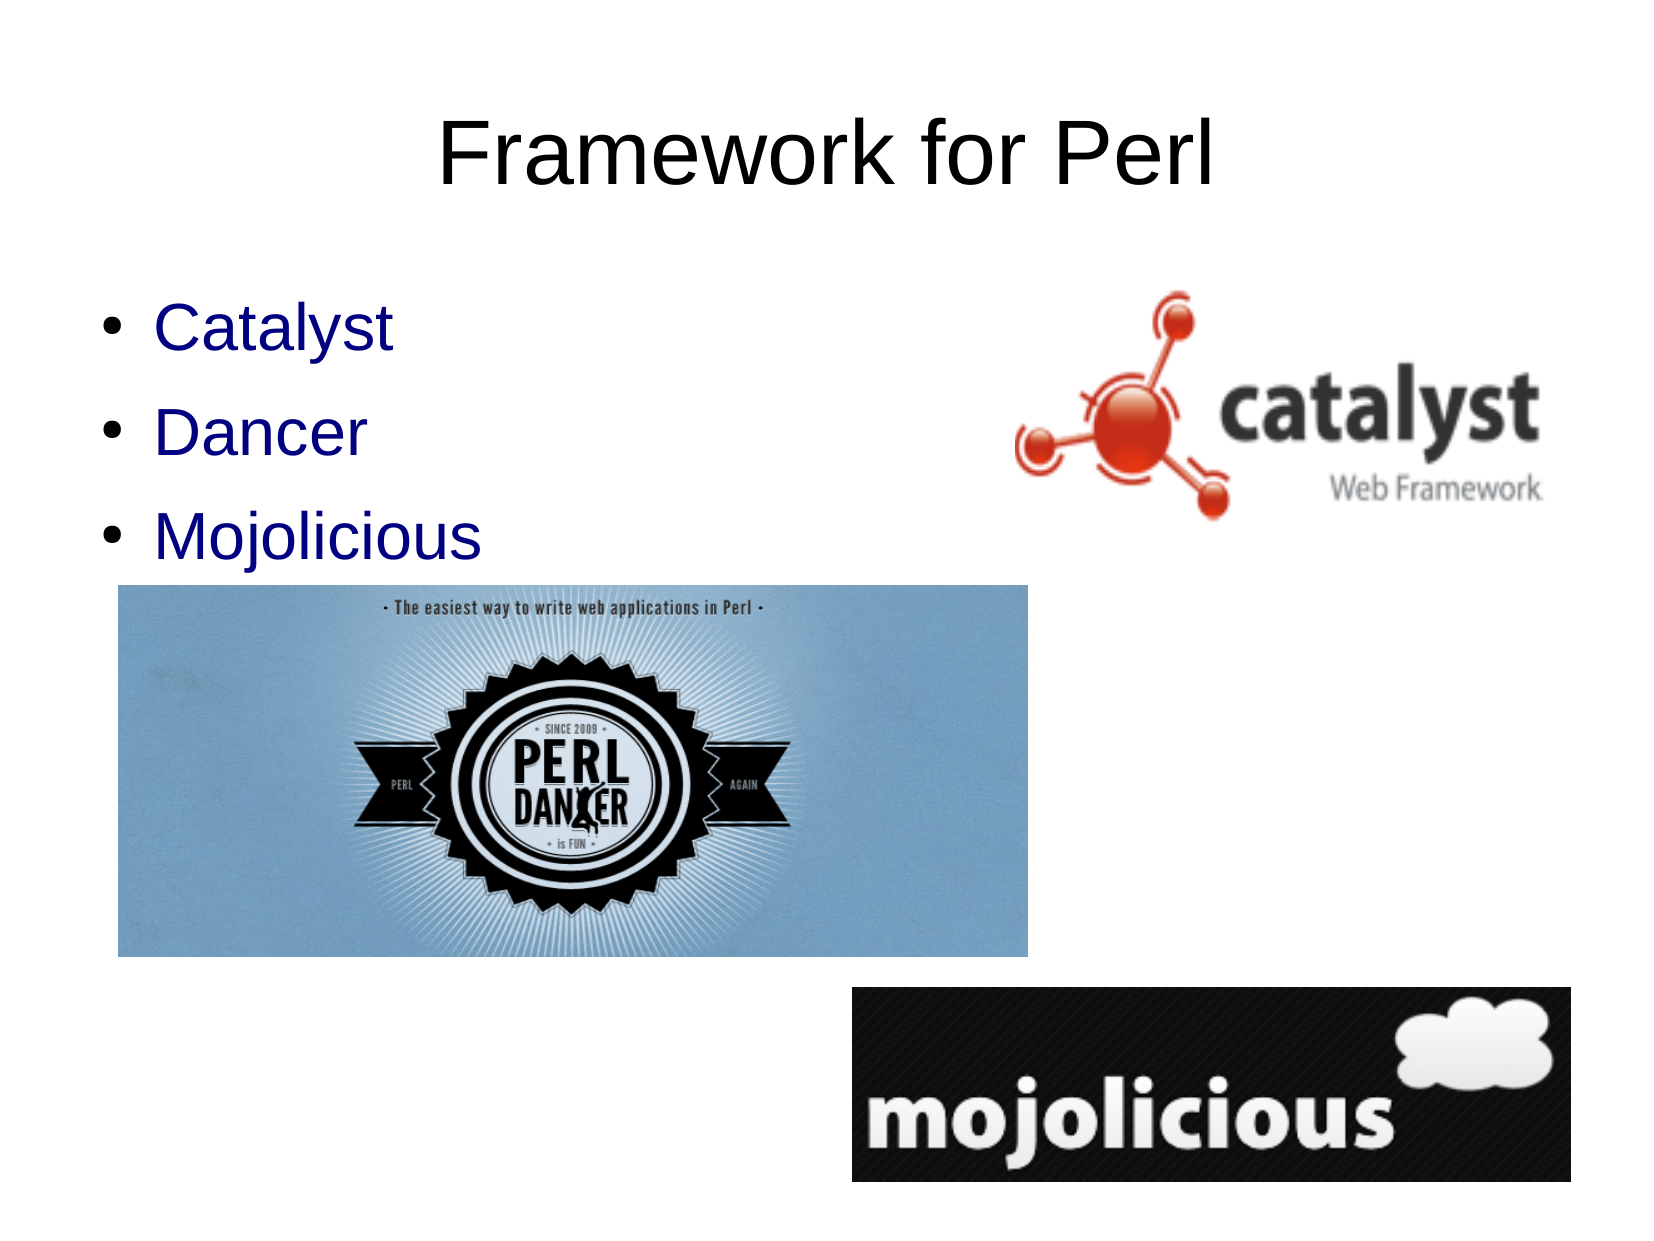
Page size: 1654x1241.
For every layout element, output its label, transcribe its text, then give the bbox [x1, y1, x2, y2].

picture [1015, 288, 1548, 532]
title Framework for Perl [82, 49, 1571, 257]
picture [852, 987, 1571, 1182]
picture [118, 585, 1028, 957]
list Catalyst Dancer Mojolicious [82, 290, 1571, 1010]
